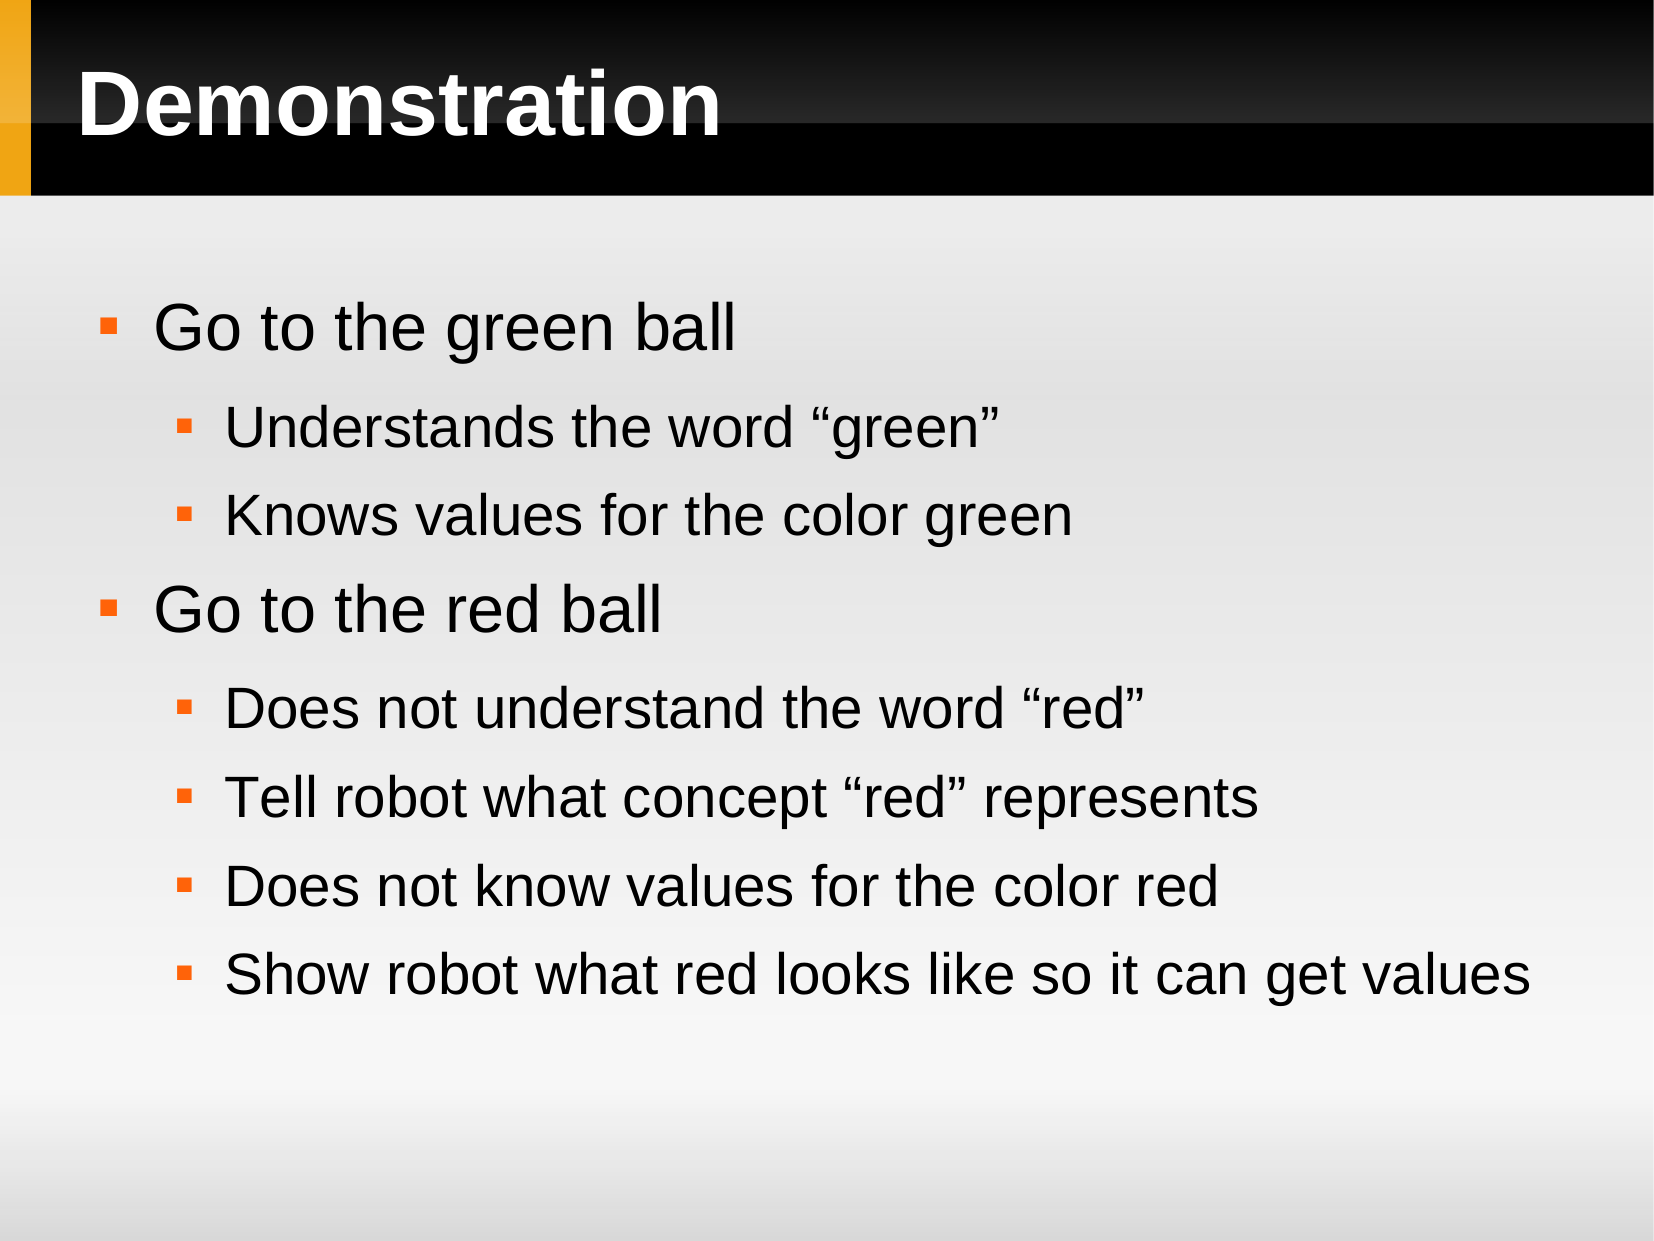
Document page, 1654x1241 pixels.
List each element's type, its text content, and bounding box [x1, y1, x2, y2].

list Go to the green ball Understands the word “green” Knows values for the color green Go to the red ball Does not understand the word “red” Tell robot what concept “red” represents Does not know values for the color red Show robot what red looks like so it can get values [82, 290, 1571, 1109]
title Demonstration [76, 0, 1565, 208]
picture [0, 0, 1654, 1241]
